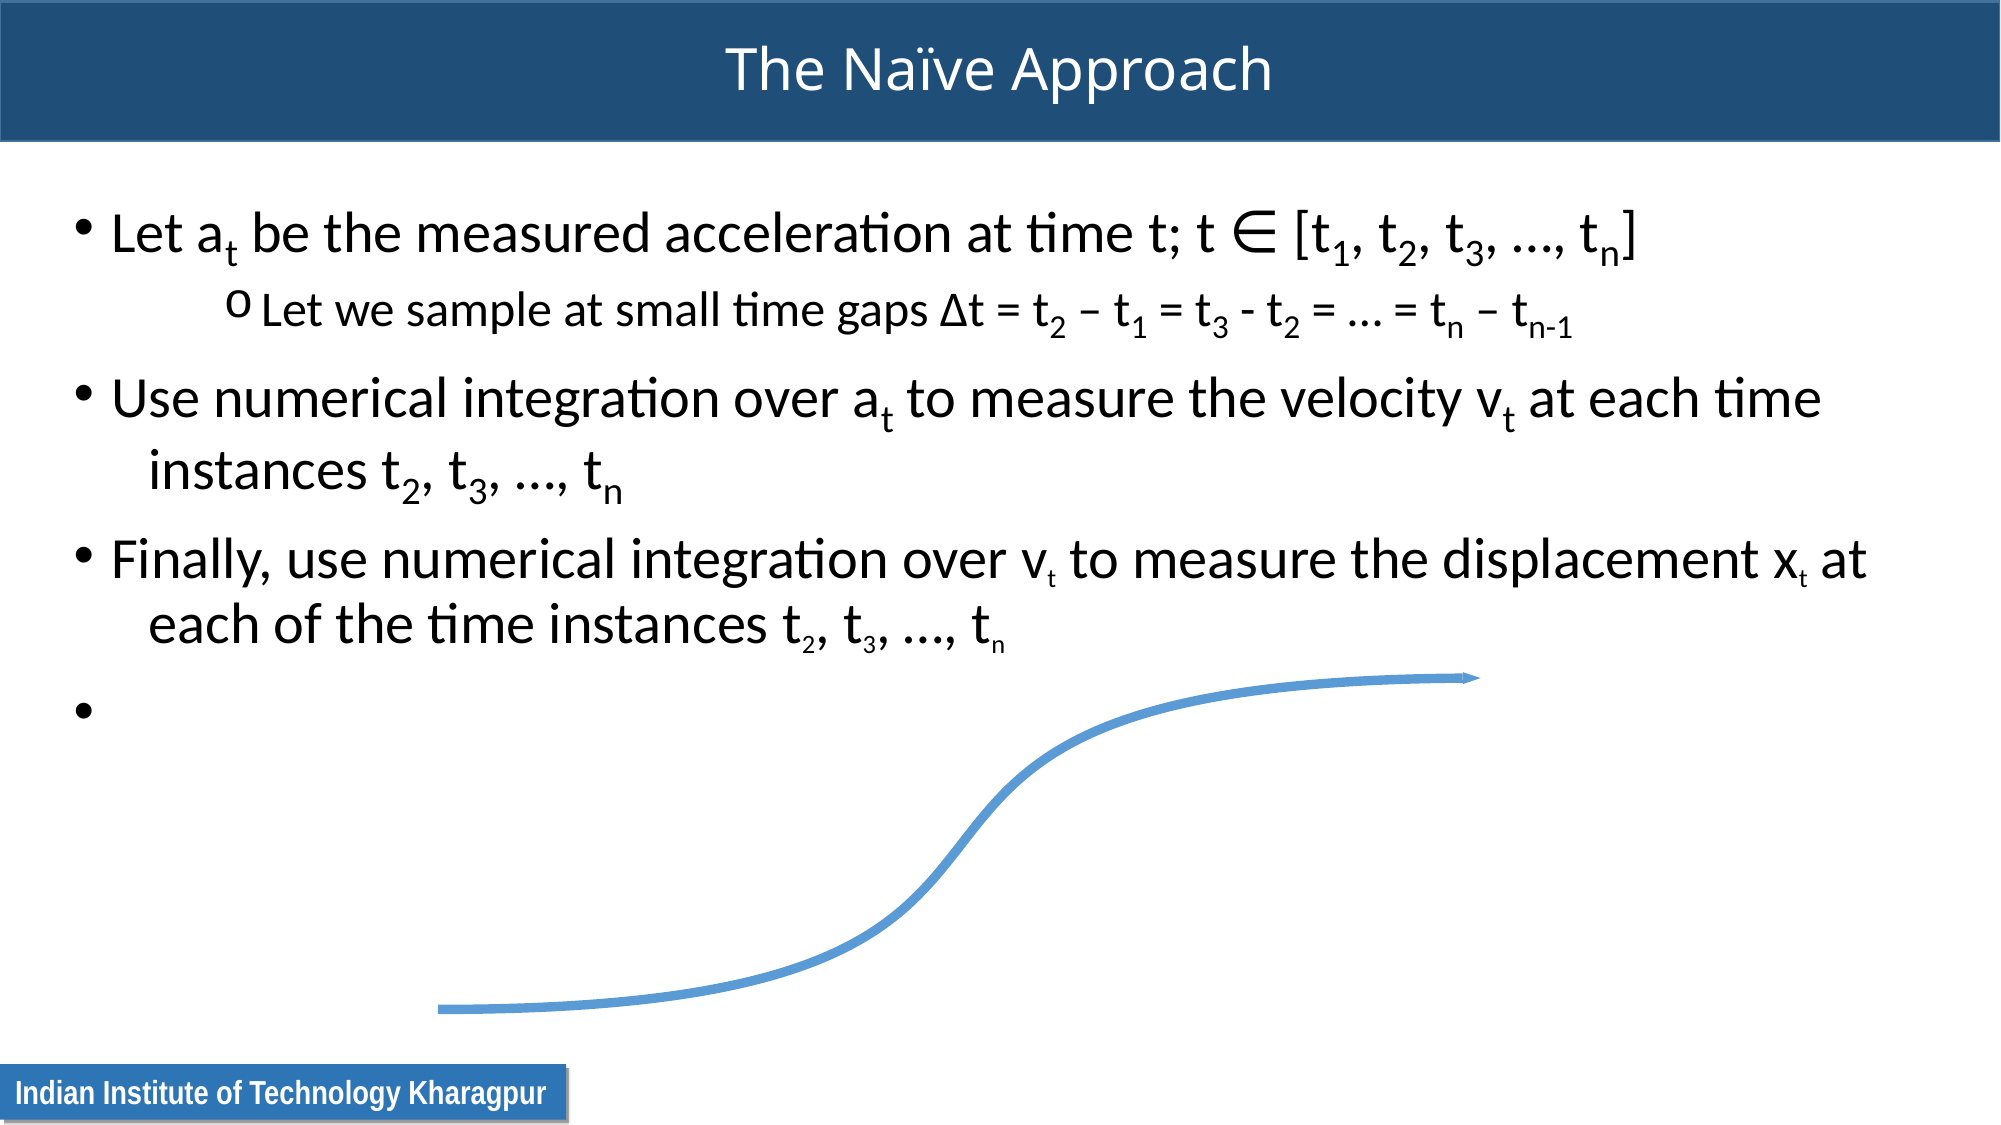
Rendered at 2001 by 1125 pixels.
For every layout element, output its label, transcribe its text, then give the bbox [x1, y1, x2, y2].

list Let at be the measured acceleration at time t; t ∈ [t1, t2, t3, …, tn] Let we sample at small time gaps Δt = t2 – t1 = t3 - t2 = … = tn – tn-1 Use numerical integration over at to measure the velocity vt at each time instances t2, t3, …, tn Finally, use numerical integration over vt to measure the displacement xt at each of the time instances t2, t3, …, tn [58, 186, 1954, 1065]
title The Naïve Approach [0, 1, 2000, 141]
